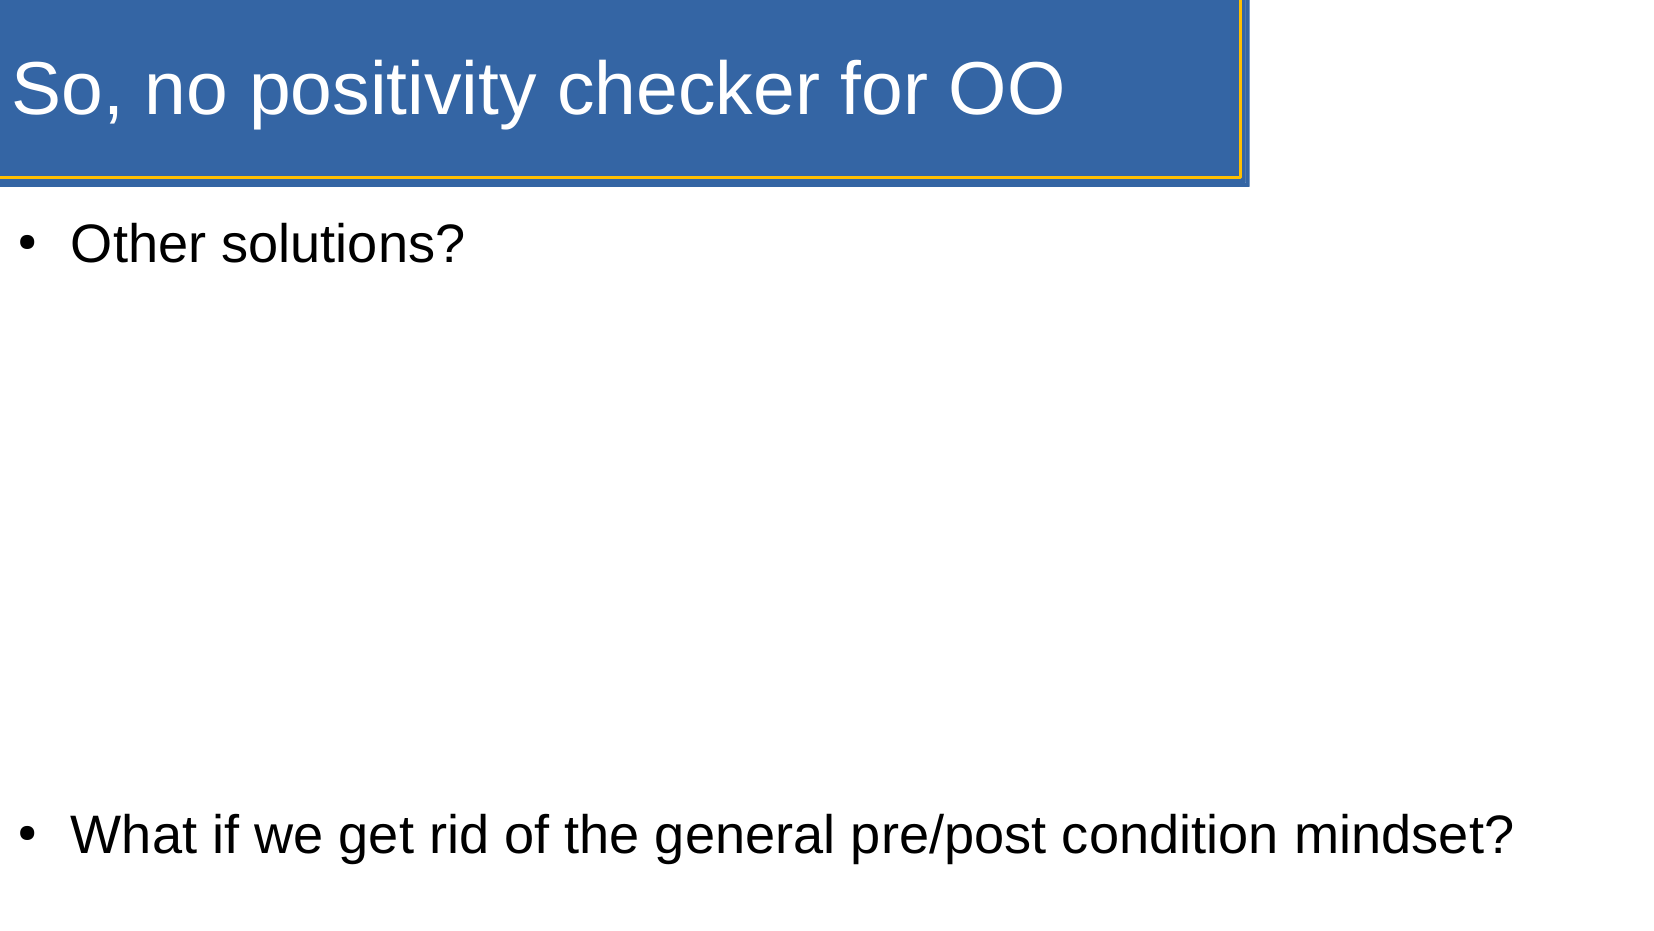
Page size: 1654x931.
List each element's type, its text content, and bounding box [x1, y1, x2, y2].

title So, no positivity checker for OO [11, 14, 1164, 163]
list Other solutions? What if we get rid of the general pre/post condition mindset? [0, 213, 1651, 919]
